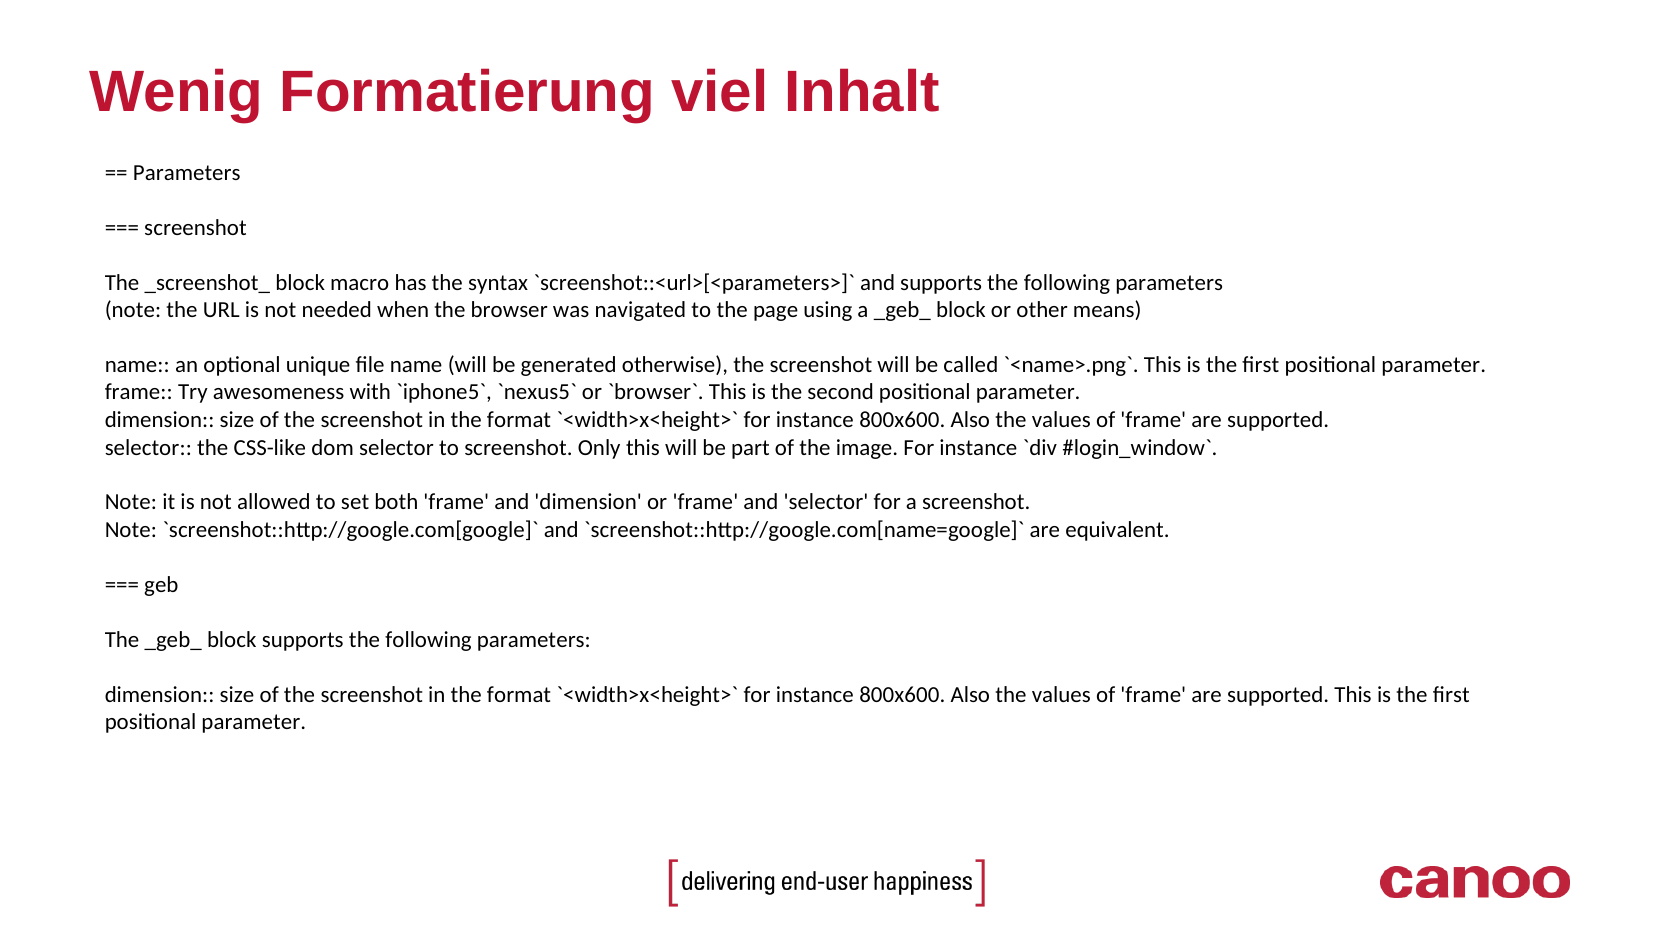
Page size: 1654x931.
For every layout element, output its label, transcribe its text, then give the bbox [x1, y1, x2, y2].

title Wenig Formatierung viel Inhalt [75, 45, 1591, 136]
text_box == Parameters === screenshot The _screenshot_ block macro has the syntax `screenshot::<url>[<parameters>]` and supports the following parameters (note: the URL is not needed when the browser was navigated to the page using a _geb_ block or other means) name:: an optional unique file name (will be generated otherwise), the screenshot will be called `<name>.png`. This is the first positional parameter. frame:: Try awesomeness with `iphone5`, `nexus5` or `browser`. This is the second positional parameter. dimension:: size of the screenshot in the format `<width>x<height>` for instance 800x600. Also the values of 'frame' are supported. selector:: the CSS-like dom selector to screenshot. Only this will be part of the image. For instance `div #login_window`. Note: it is not allowed to set both 'frame' and 'dimension' or 'frame' and 'selector' for a screenshot. Note: `screenshot::http://google.com[google]` and `screenshot::http://google.com[name=google]` are equivalent. === geb The _geb_ block supports the following parameters: dimension:: size of the screenshot in the format `<width>x<height>` for instance 800x600. Also the values of 'frame' are supported. This is the first positional parameter. [90, 150, 1546, 797]
picture [662, 855, 991, 910]
picture [1380, 866, 1570, 898]
